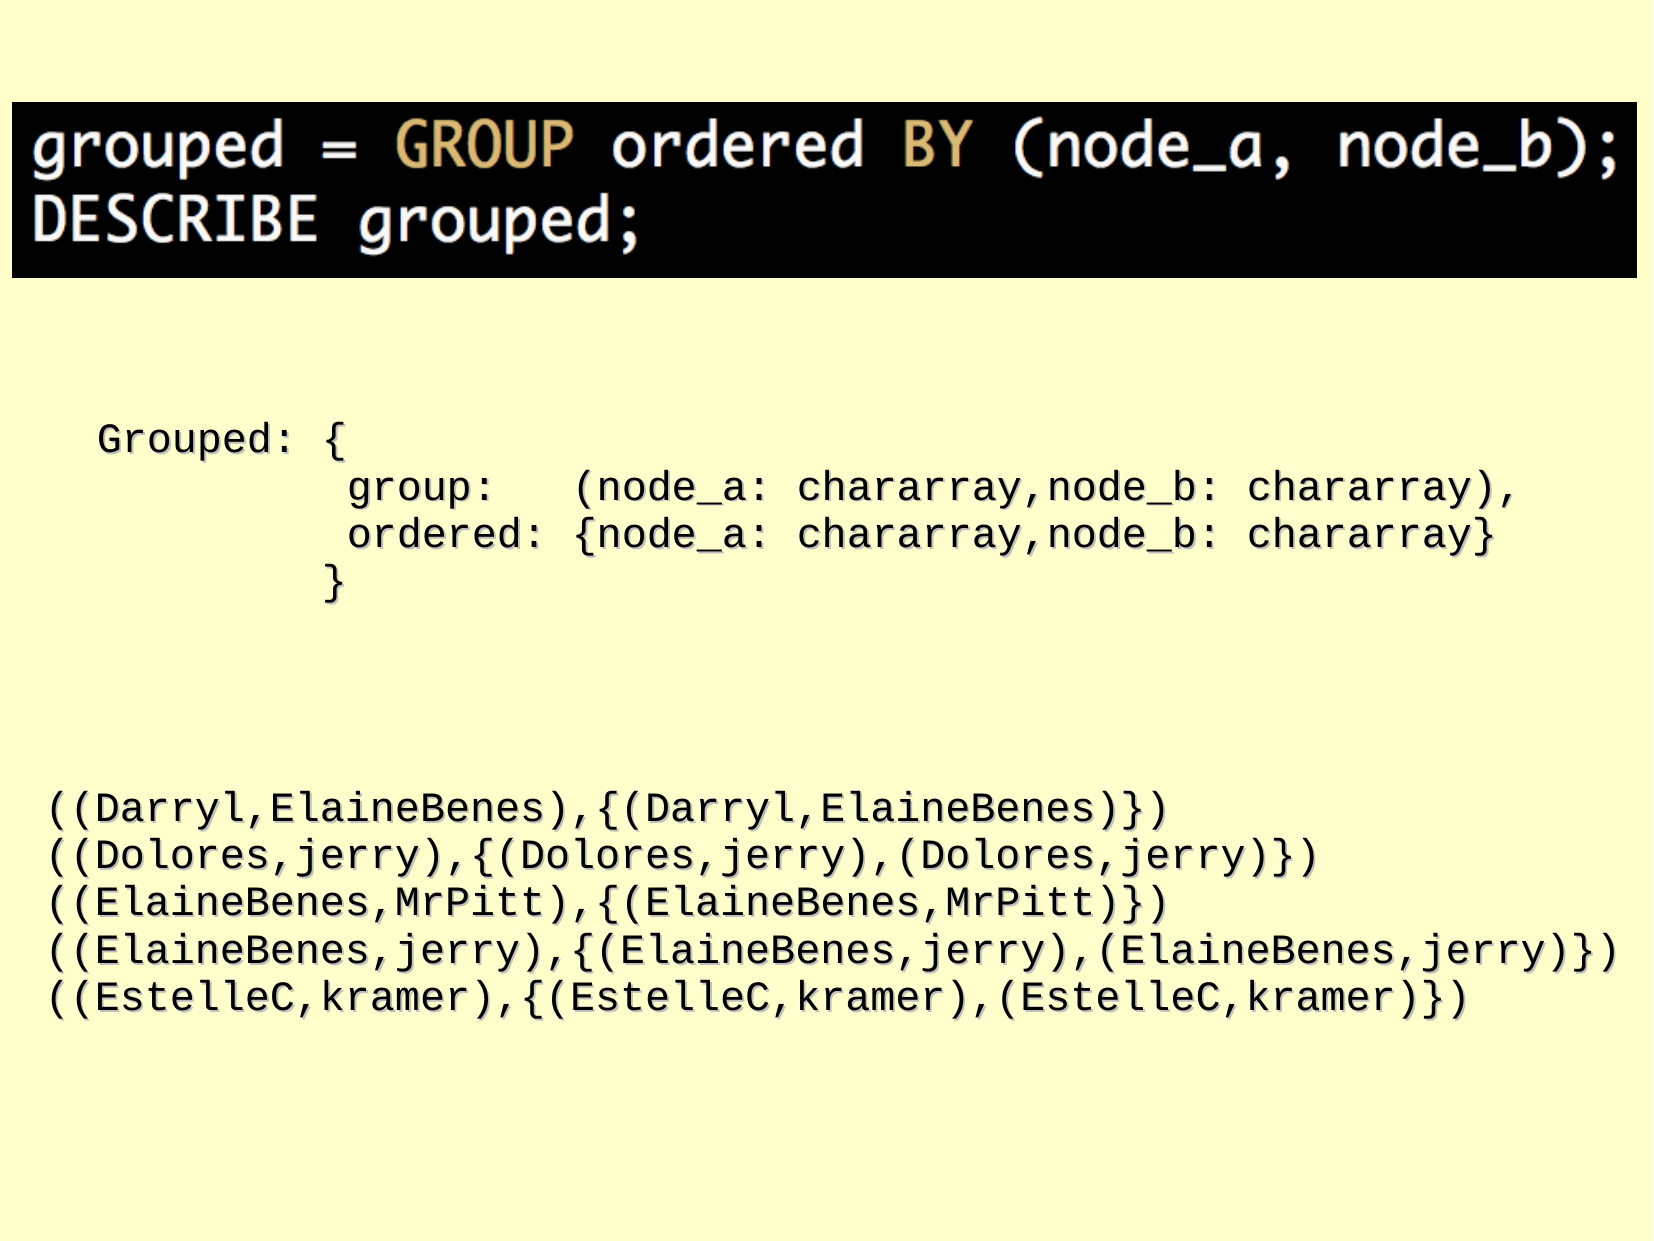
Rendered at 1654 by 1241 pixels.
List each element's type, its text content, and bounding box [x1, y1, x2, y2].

text_box Grouped: { group: (node_a: chararray,node_b: chararray), ordered: {node_a: chararray,node_b: chararray} } [82, 410, 1539, 615]
text_box ((Darryl,ElaineBenes),{(Darryl,ElaineBenes)}) ((Dolores,jerry),{(Dolores,jerry),(Dolores,jerry)}) ((ElaineBenes,MrPitt),{(ElaineBenes,MrPitt)}) ((ElaineBenes,jerry),{(ElaineBenes,jerry),(ElaineBenes,jerry)}) ((EstelleC,kramer),{(EstelleC,kramer),(EstelleC,kramer)}) [30, 779, 1637, 1031]
picture [12, 102, 1637, 278]
